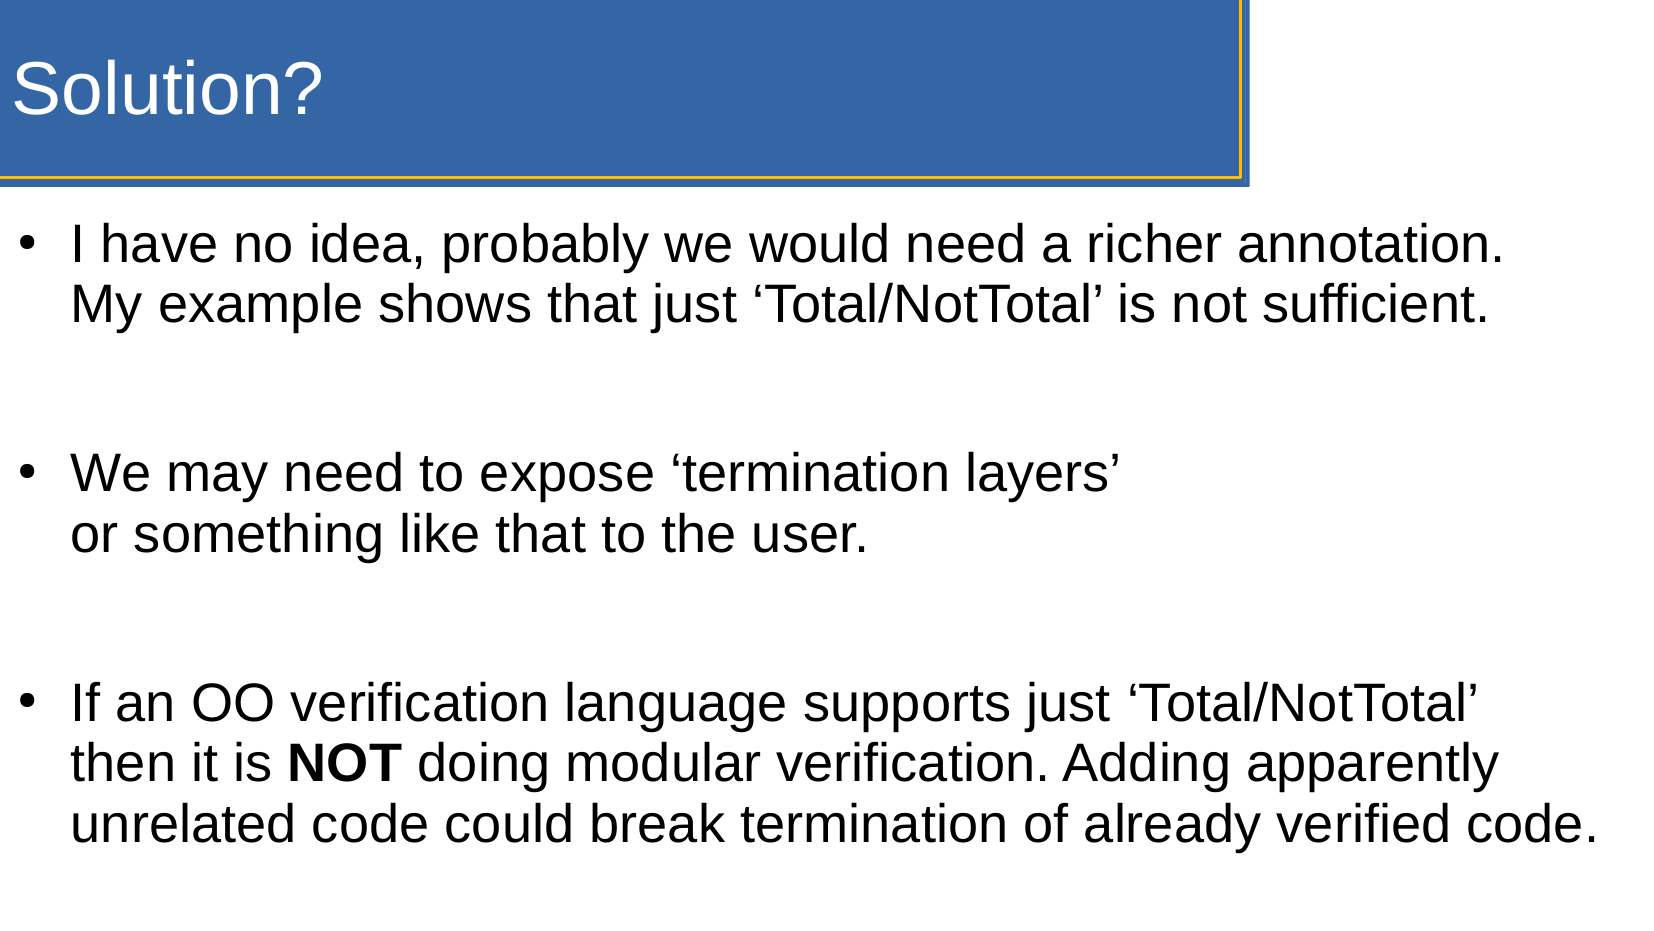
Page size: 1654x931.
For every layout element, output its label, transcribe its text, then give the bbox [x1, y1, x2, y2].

list I have no idea, probably we would need a richer annotation. My example shows that just ‘Total/NotTotal’ is not sufficient. We may need to expose ‘termination layers’ or something like that to the user. If an OO verification language supports just ‘Total/NotTotal’ then it is NOT doing modular verification. Adding apparently unrelated code could break termination of already verified code. [0, 213, 1651, 919]
title Solution? [11, 14, 1164, 163]
